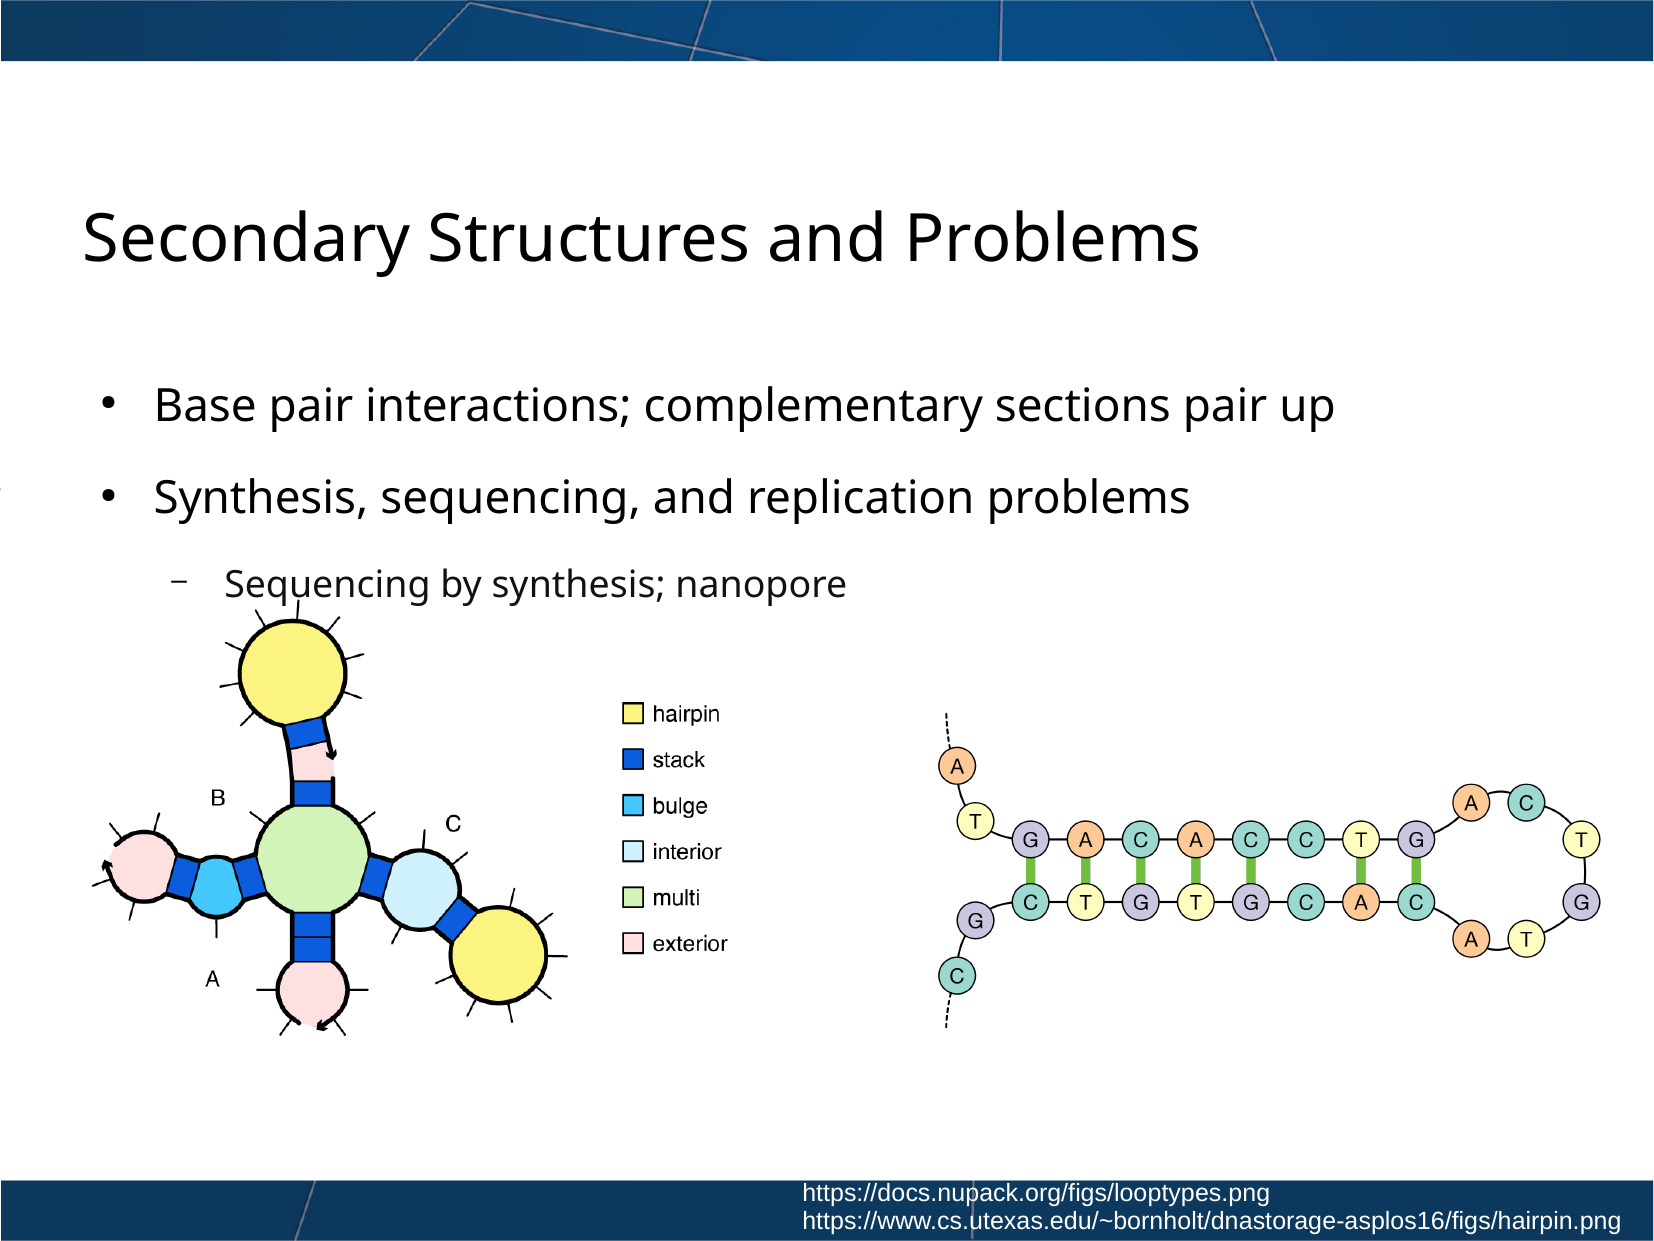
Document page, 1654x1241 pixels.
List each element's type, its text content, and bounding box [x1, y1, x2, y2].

picture [0, 0, 1654, 1241]
list Base pair interactions; complementary sections pair up Synthesis, sequencing, and replication problems Sequencing by synthesis; nanopore [82, 372, 1571, 1093]
text_box https://docs.nupack.org/figs/looptypes.png https://www.cs.utexas.edu/~bornholt/dnastorage-asplos16/figs/hairpin.png [787, 1171, 1654, 1241]
title Secondary Structures and Problems [82, 132, 1571, 340]
